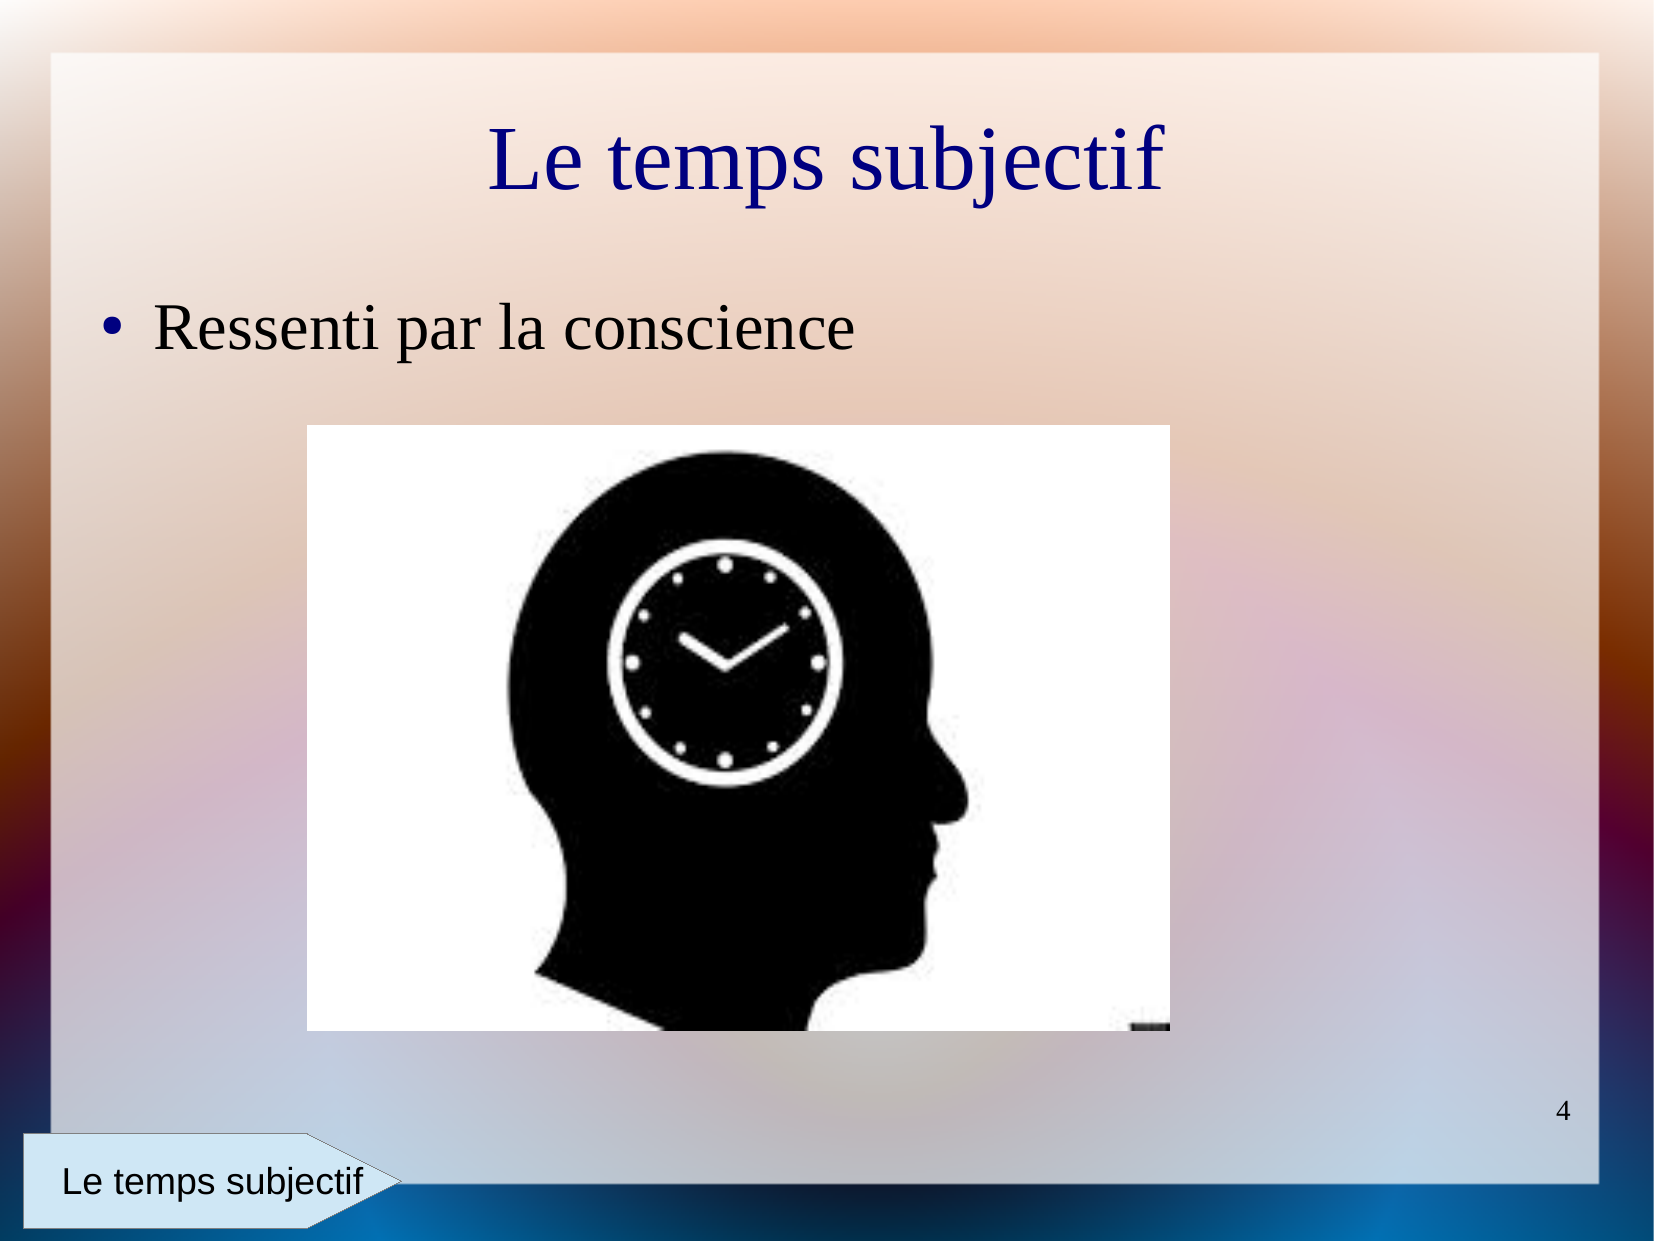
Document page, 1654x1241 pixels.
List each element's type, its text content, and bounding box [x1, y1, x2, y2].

picture [0, 0, 1654, 1241]
title Le temps subjectif [82, 55, 1571, 263]
list Ressenti par la conscience [82, 290, 1571, 1010]
text_box Le temps subjectif [23, 1133, 402, 1229]
